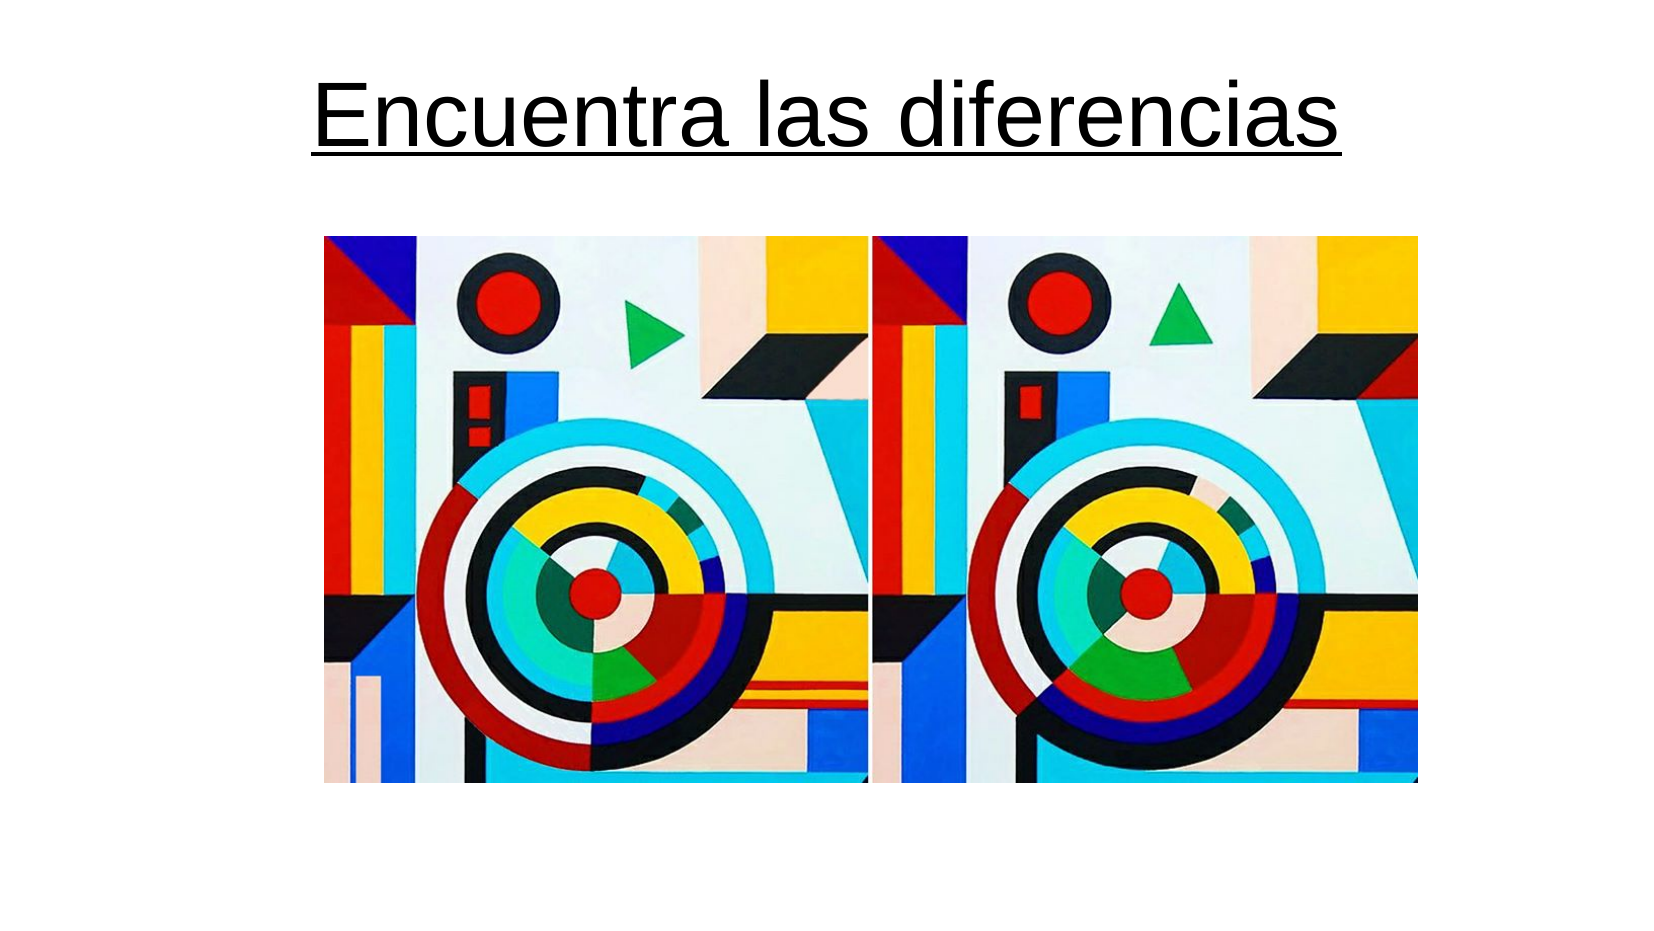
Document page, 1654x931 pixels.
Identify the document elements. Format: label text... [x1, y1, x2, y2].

picture [324, 236, 1418, 783]
title Encuentra las diferencias [82, 37, 1571, 193]
